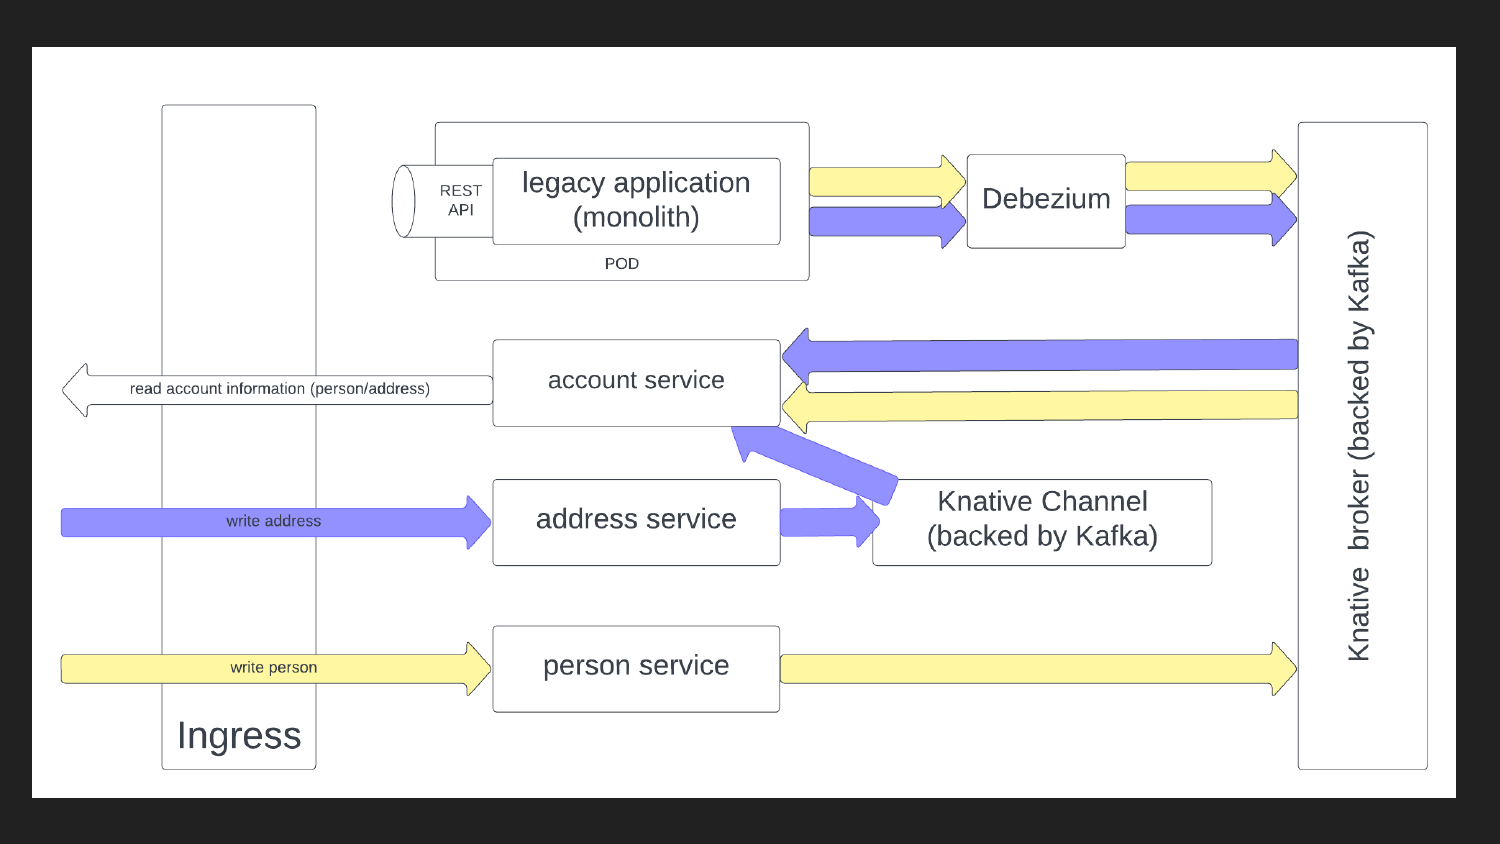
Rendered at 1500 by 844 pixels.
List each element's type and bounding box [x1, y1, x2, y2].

picture [32, 47, 1456, 798]
